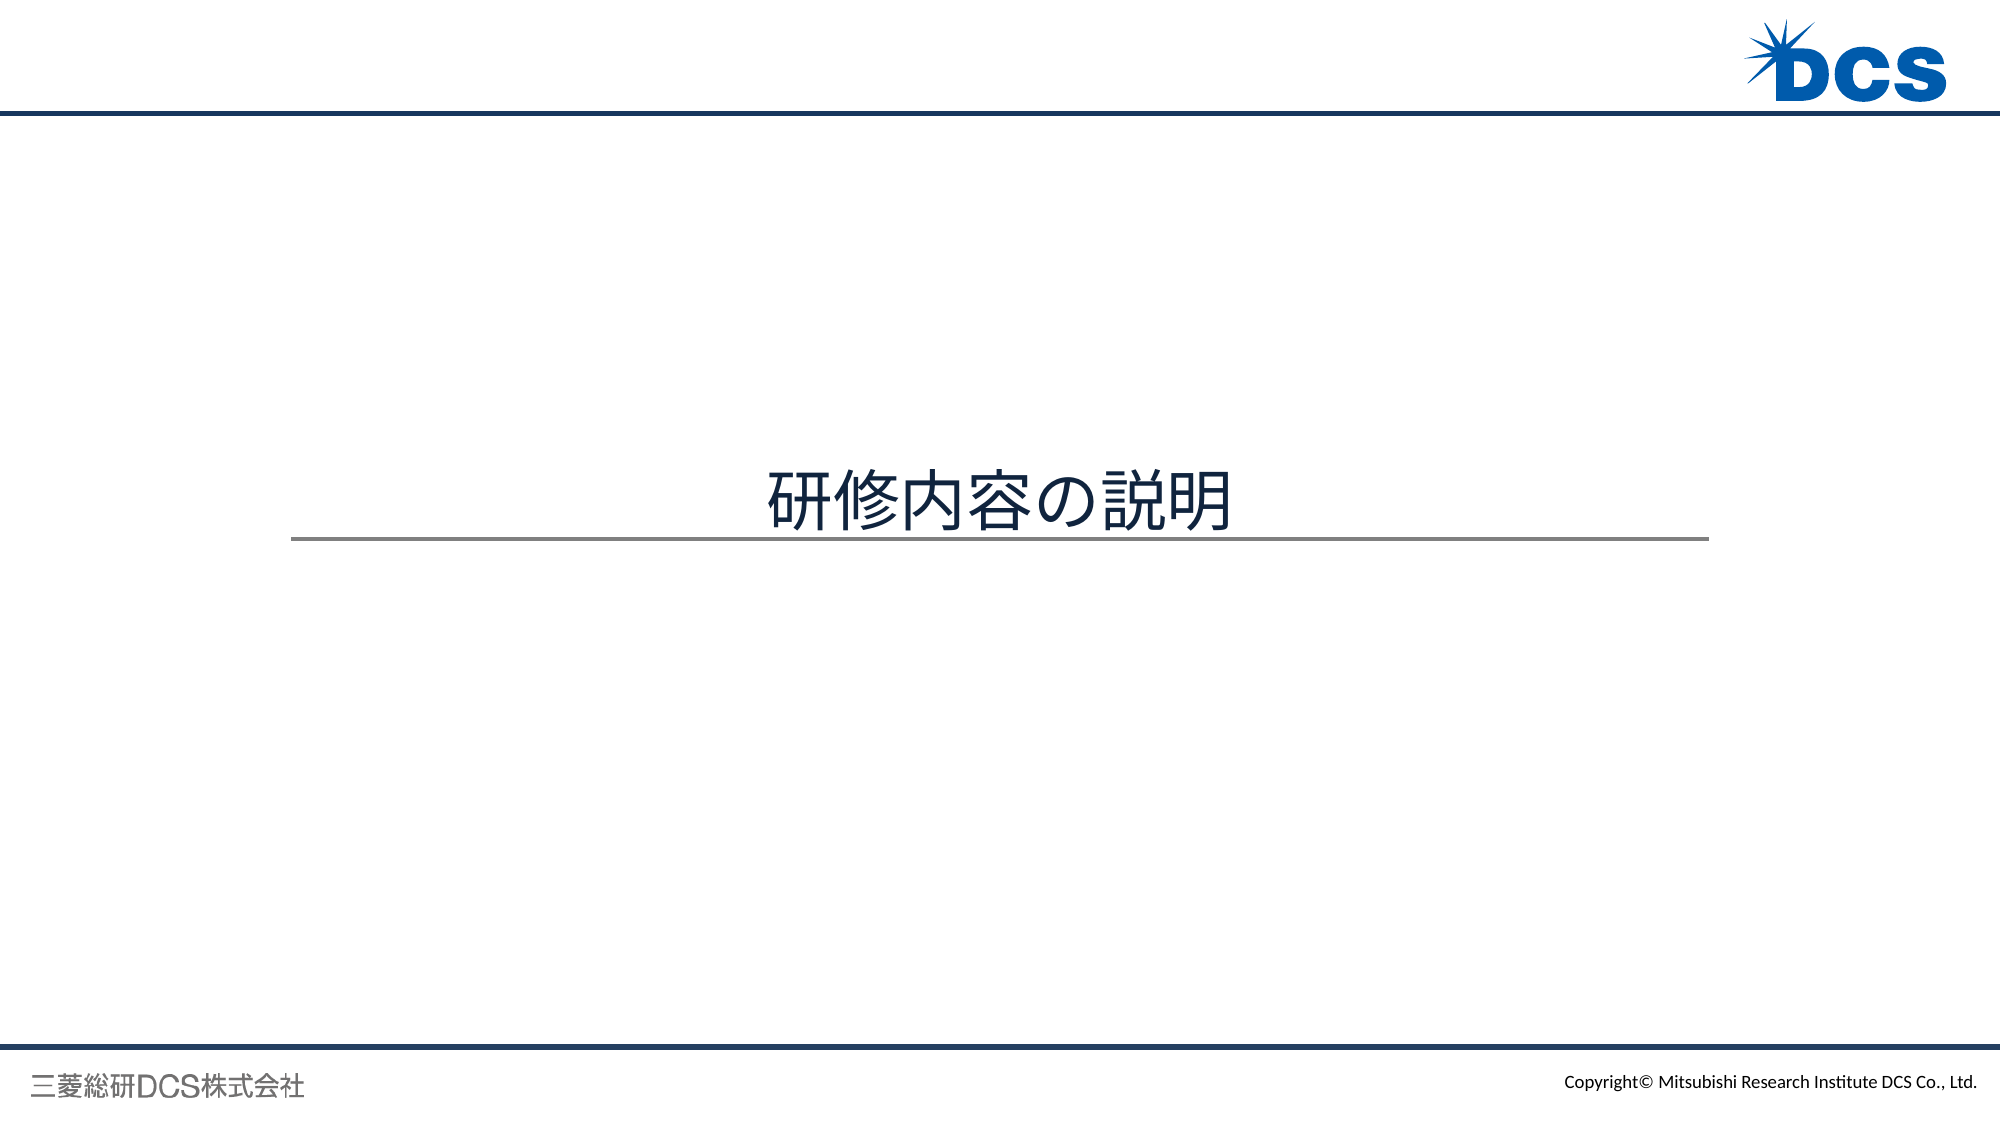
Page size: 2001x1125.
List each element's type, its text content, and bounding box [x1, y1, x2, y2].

title 研修内容の説明 [173, 446, 1827, 551]
picture [31, 1073, 304, 1098]
